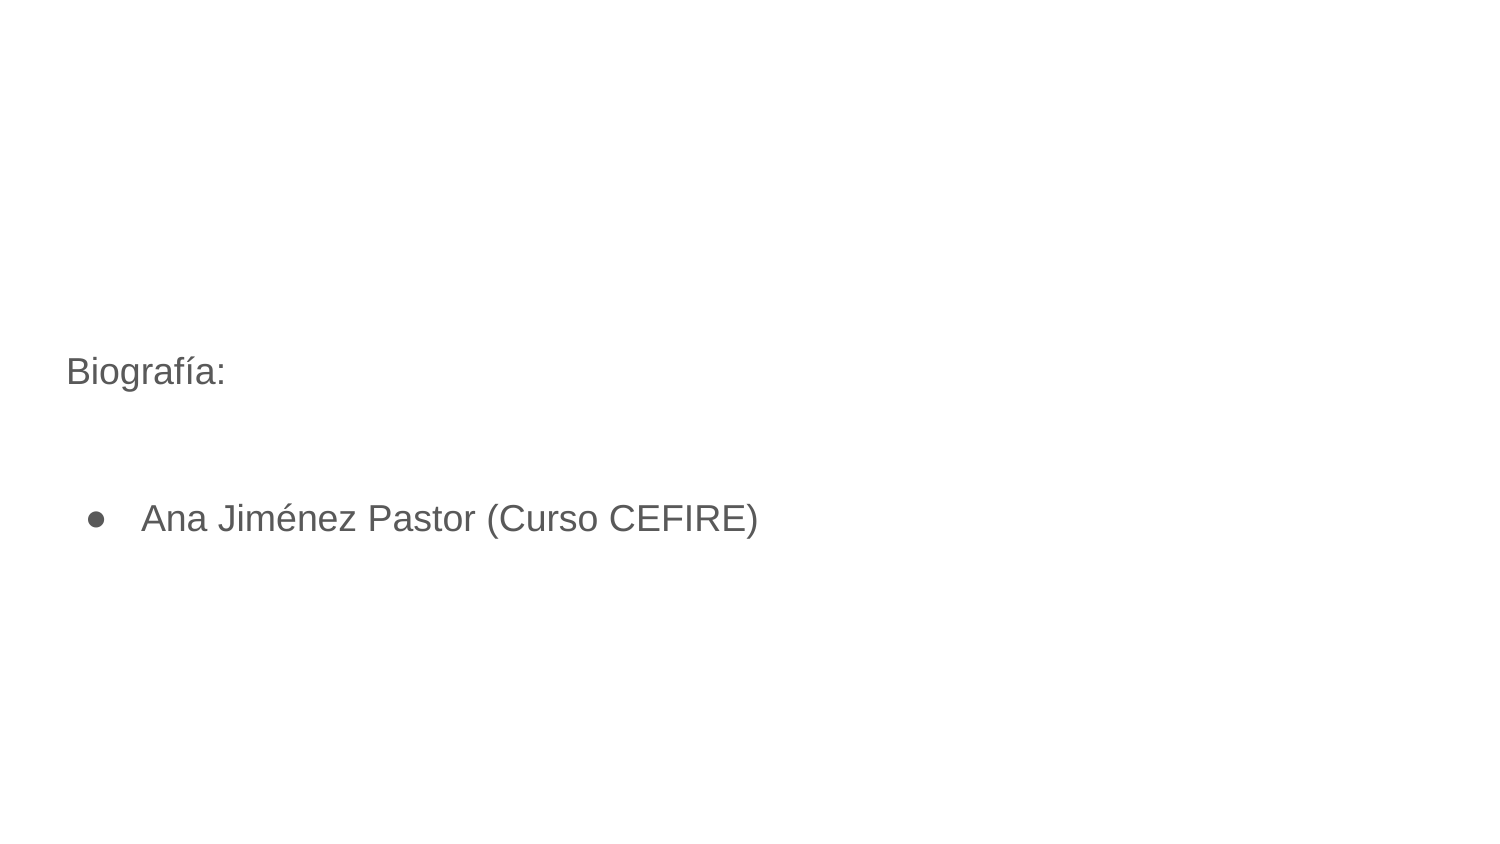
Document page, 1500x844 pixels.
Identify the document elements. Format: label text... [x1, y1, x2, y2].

list Biografía: Ana Jiménez Pastor (Curso CEFIRE) [51, 189, 1449, 750]
